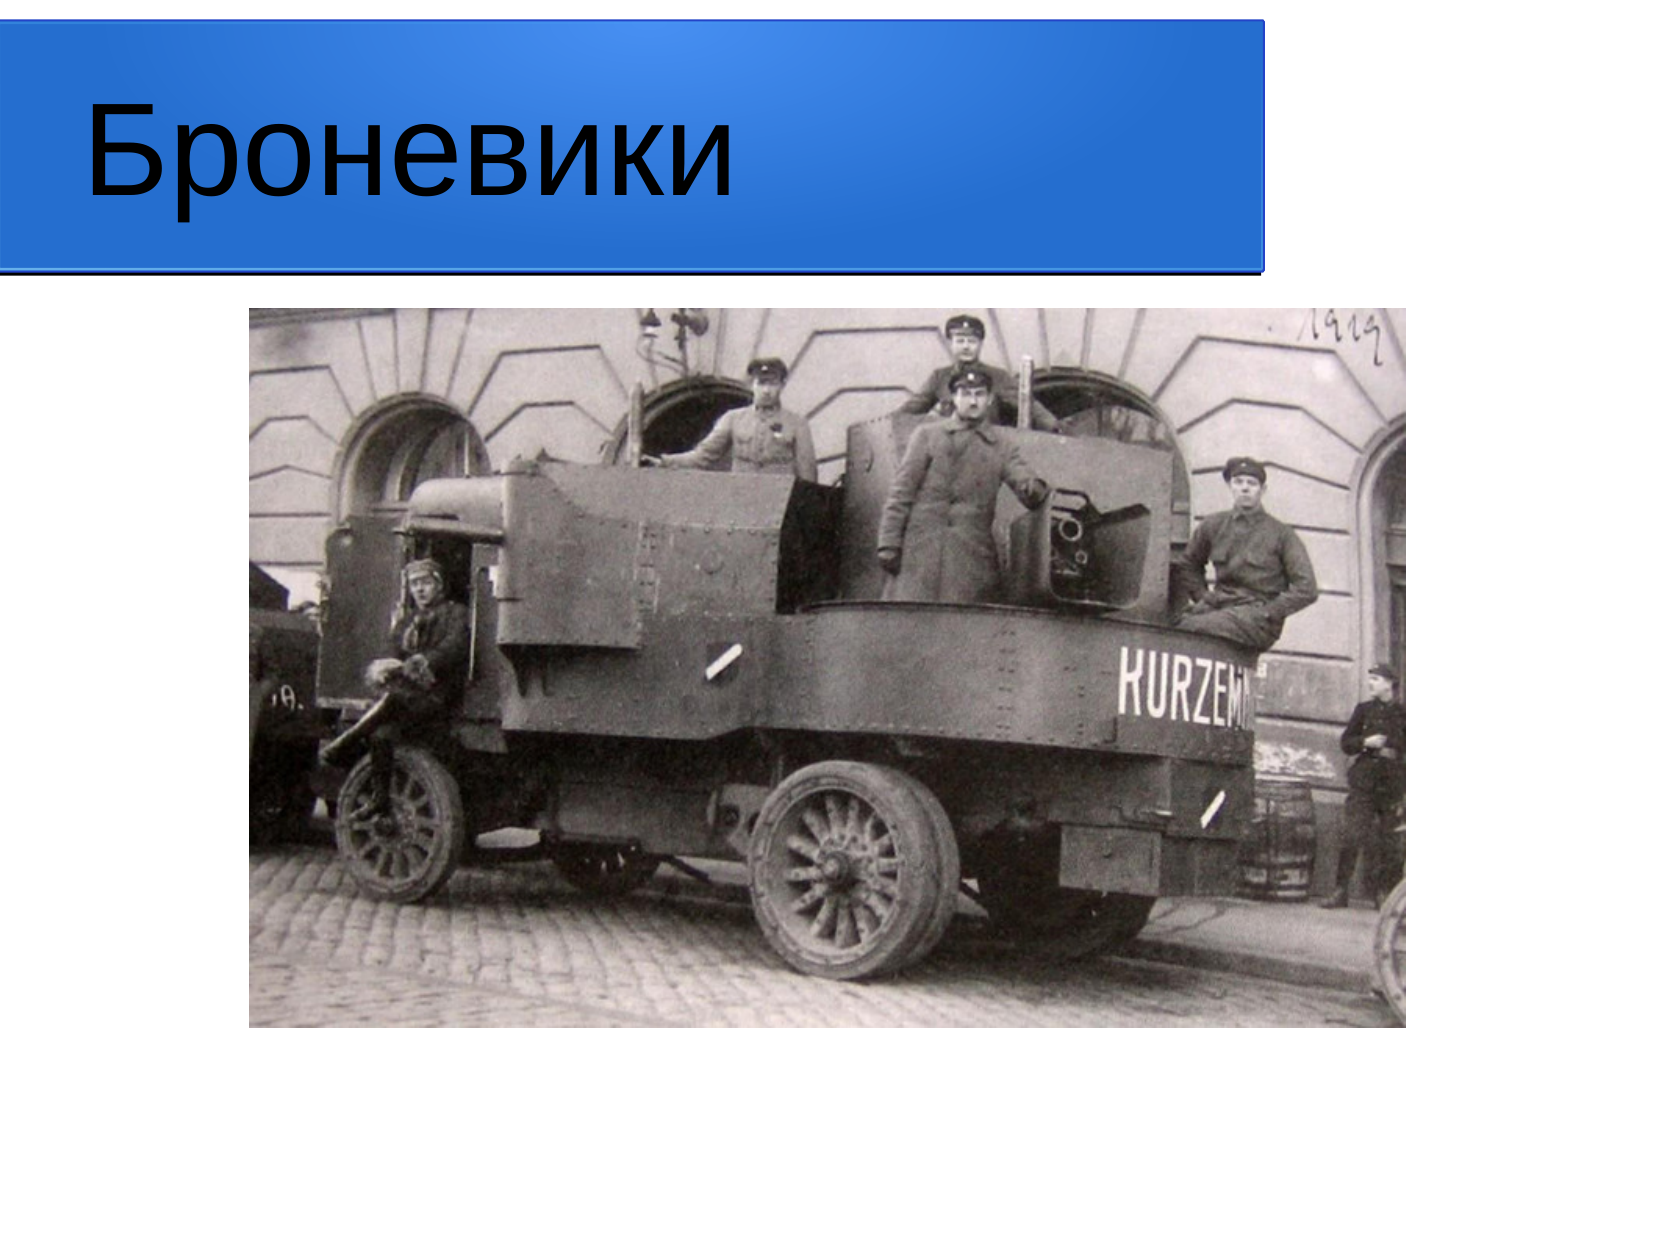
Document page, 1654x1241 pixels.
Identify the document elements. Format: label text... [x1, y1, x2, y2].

title Броневики [82, 47, 1235, 252]
picture [249, 308, 1406, 1028]
